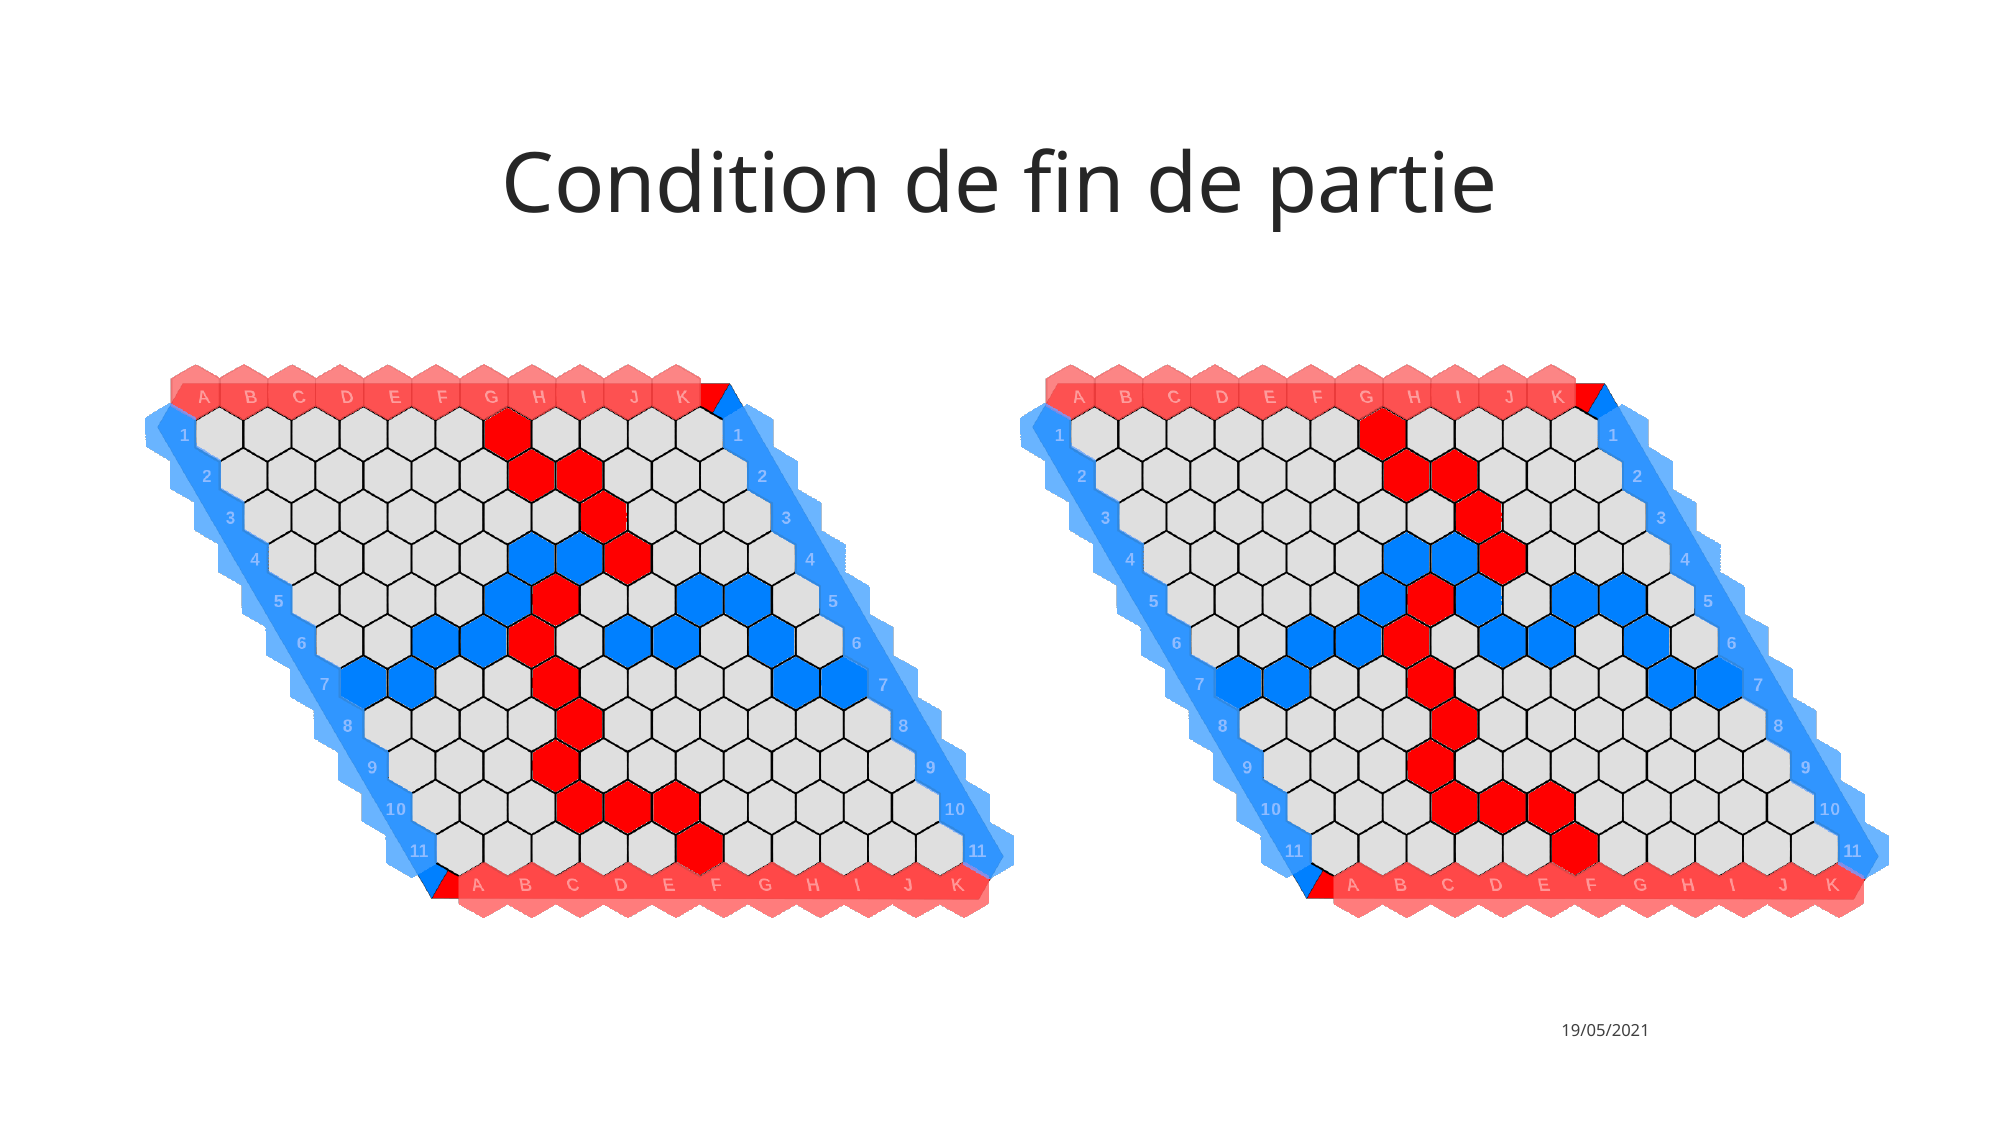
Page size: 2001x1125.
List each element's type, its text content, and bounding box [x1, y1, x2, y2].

slide_number 19/05/2021 [1190, 990, 1665, 1050]
picture [119, 314, 1914, 968]
title Condition de fin de partie [174, 72, 1825, 298]
